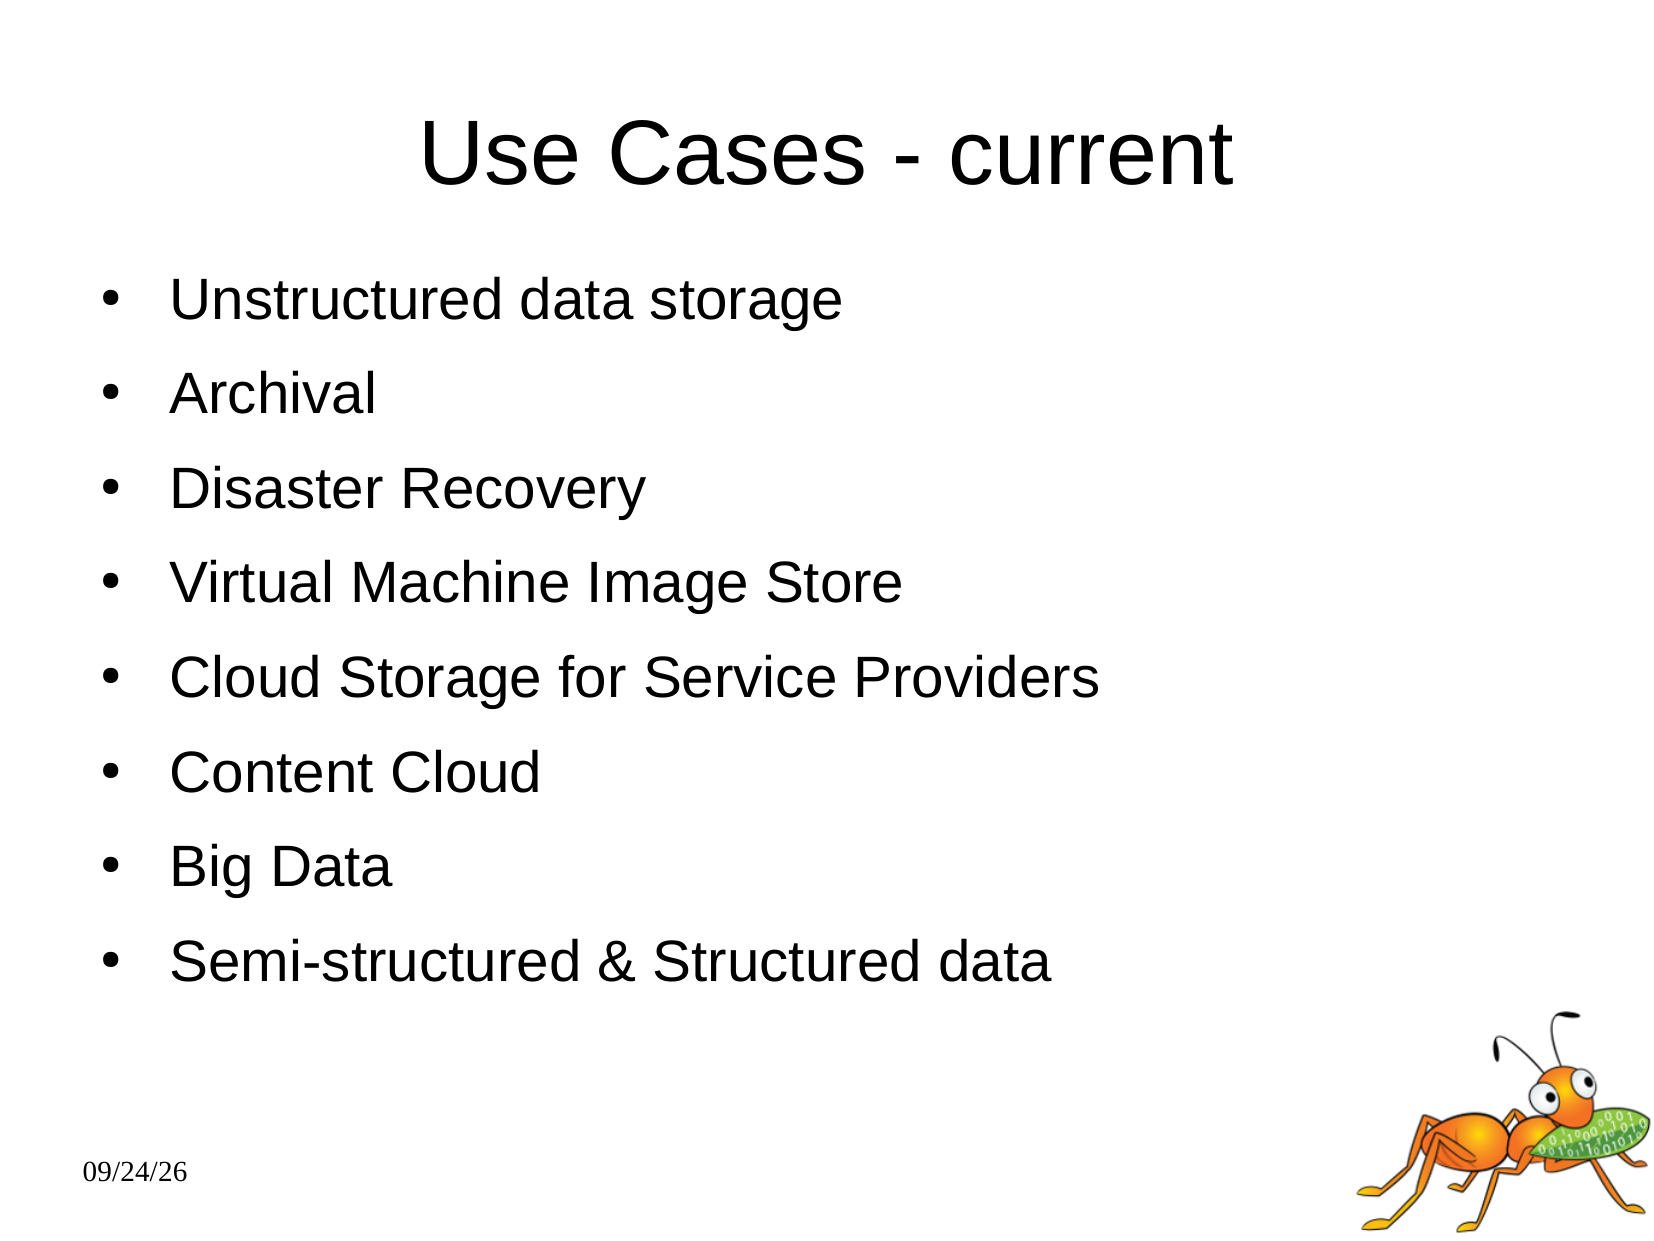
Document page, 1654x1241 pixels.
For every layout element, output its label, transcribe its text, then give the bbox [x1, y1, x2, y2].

list Unstructured data storage Archival Disaster Recovery Virtual Machine Image Store Cloud Storage for Service Providers Content Cloud Big Data Semi-structured & Structured data [82, 266, 1571, 986]
picture [1353, 1009, 1654, 1235]
title Use Cases - current [82, 49, 1571, 257]
